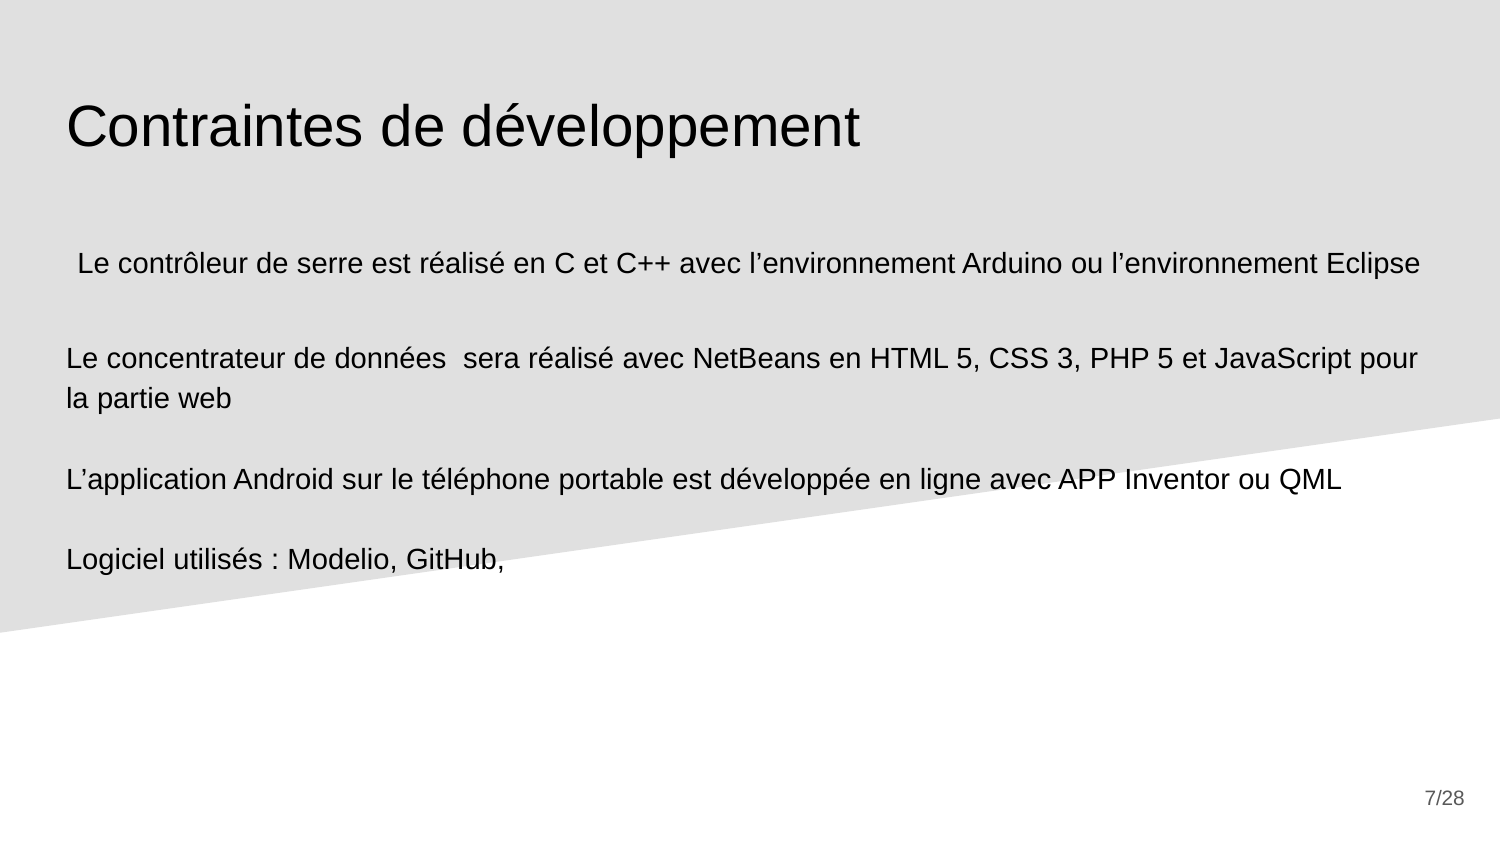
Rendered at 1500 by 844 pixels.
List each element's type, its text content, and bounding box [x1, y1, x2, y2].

title Contraintes de développement [51, 72, 1449, 167]
slide_number <numéro>/28 [1389, 764, 1480, 830]
list Le contrôleur de serre est réalisé en C et C++ avec l’environnement Arduino ou l’environnement Eclipse Le concentrateur de données sera réalisé avec NetBeans en HTML 5, CSS 3, PHP 5 et JavaScript pour la partie web L’application Android sur le téléphone portable est développée en ligne avec APP Inventor ou QML Logiciel utilisés : Modelio, GitHub, [51, 189, 1449, 750]
